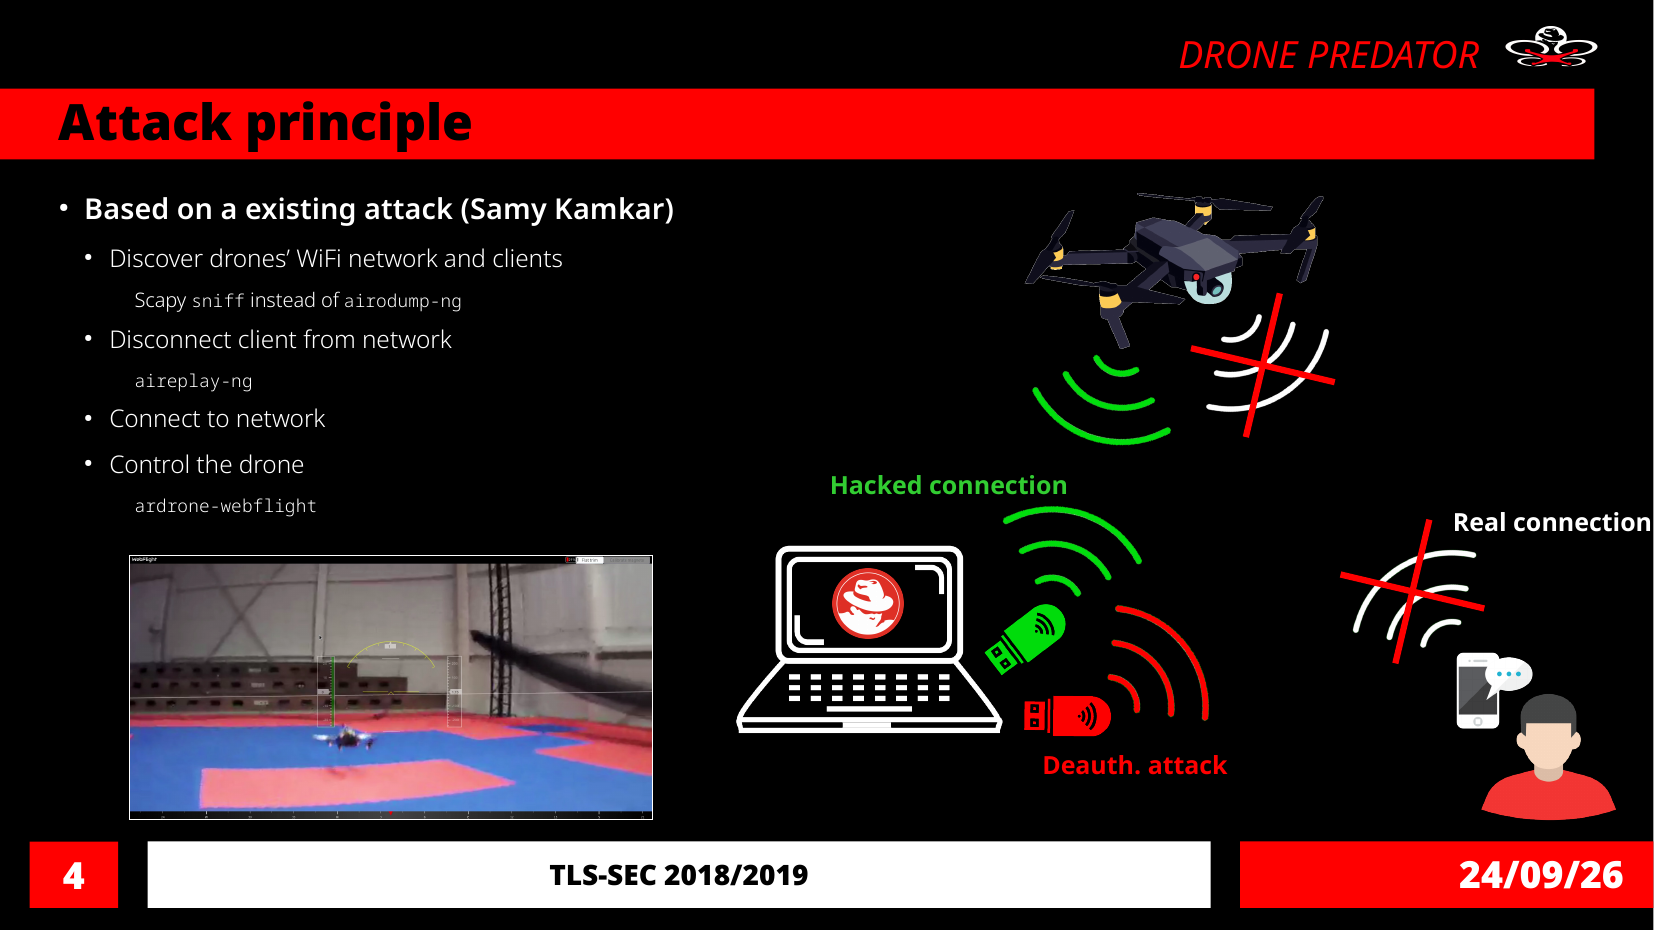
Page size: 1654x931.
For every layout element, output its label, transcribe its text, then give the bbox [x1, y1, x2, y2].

text_box Hacked connection [814, 460, 1040, 507]
picture [129, 555, 653, 820]
picture [1251, 370, 1328, 434]
picture [1041, 483, 1047, 491]
text_box Deauth. attack [1027, 740, 1203, 787]
picture [1357, 532, 1423, 587]
picture [1488, 15, 1617, 80]
picture [1325, 522, 1645, 853]
list Based on a existing attack (Samy Kamkar) Discover drones’ WiFi network and clients Scapy sniff instead of airodump-ng Disconnect client from network aireplay-ng Connect to network Control the drone ardrone-webflight [59, 188, 794, 520]
picture [732, 177, 1356, 768]
title Attack principle [59, 44, 1595, 156]
text_box Real connection [1438, 497, 1630, 544]
